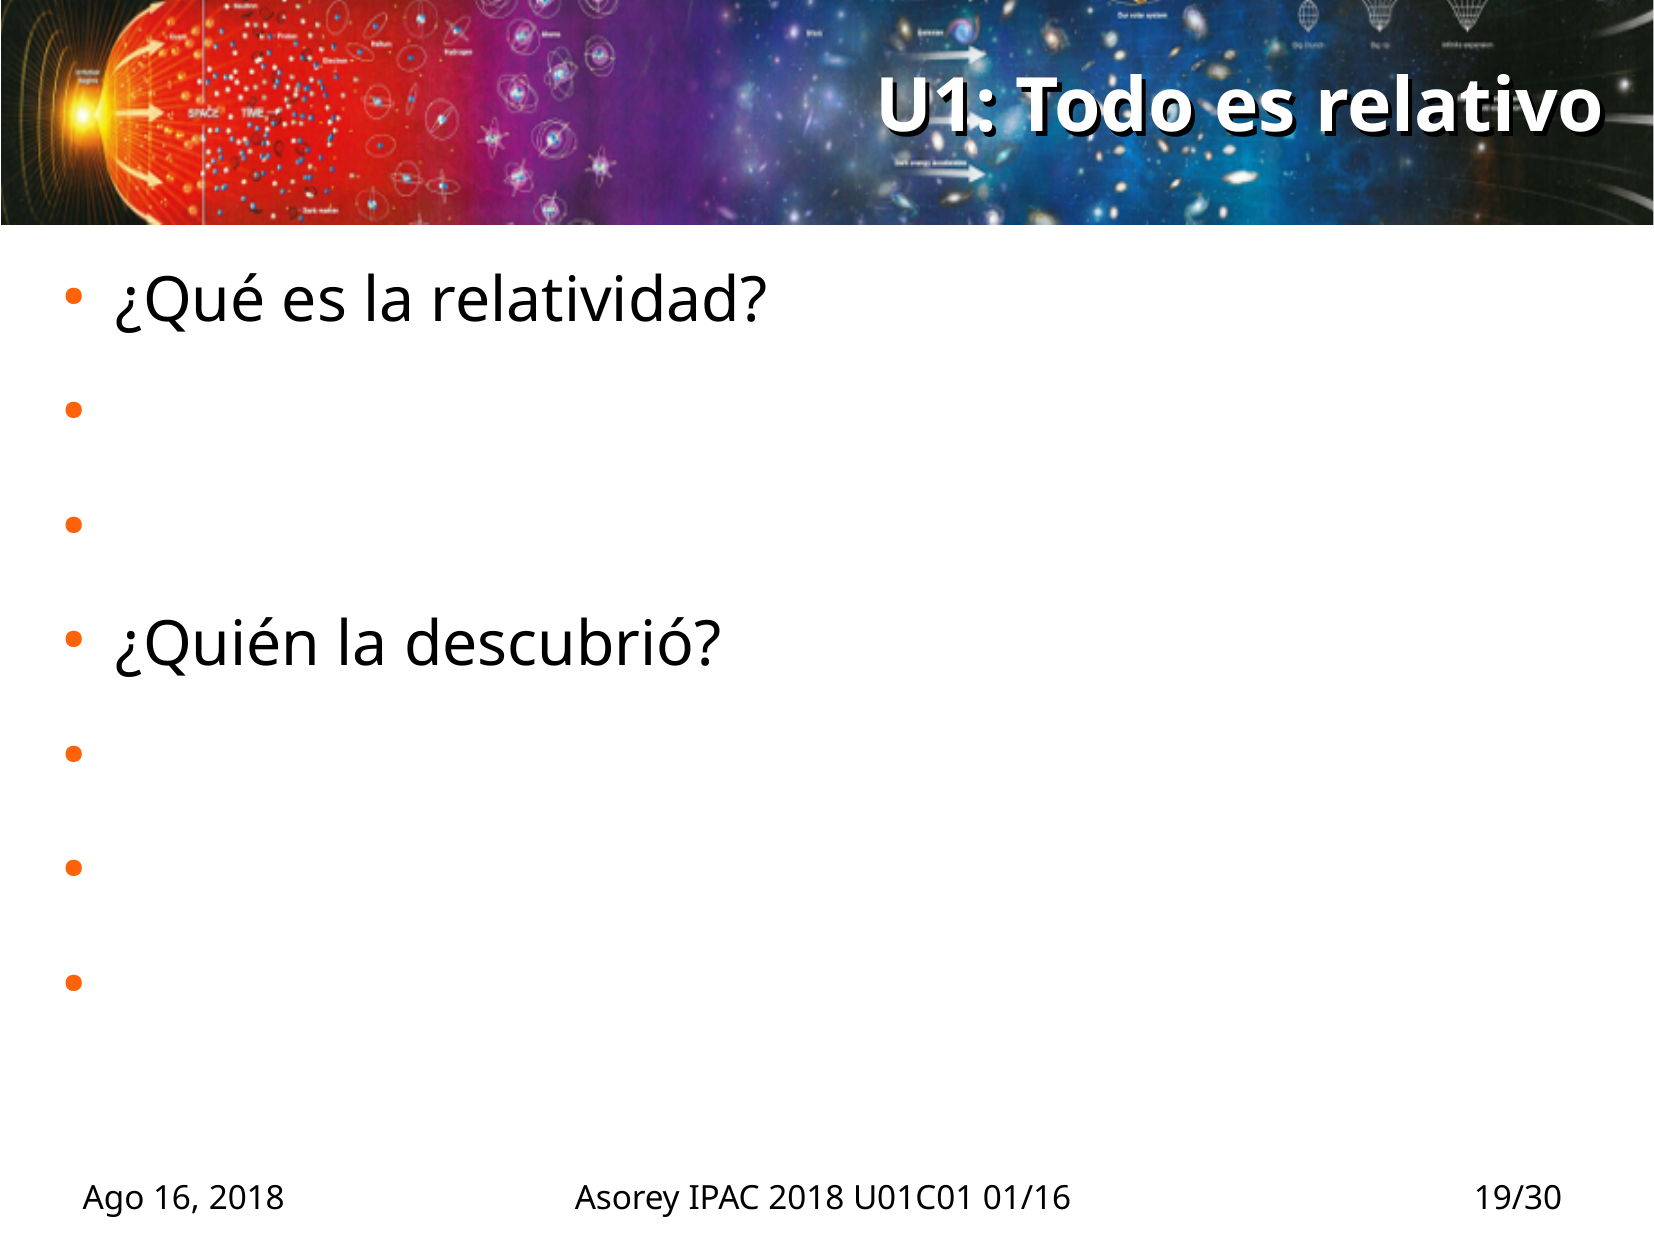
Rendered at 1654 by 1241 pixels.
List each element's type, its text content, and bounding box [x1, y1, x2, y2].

picture [1, 0, 1654, 225]
title U1: Todo es relativo [45, 15, 1606, 191]
list ¿Qué es la relatividad? ¿Quién la descubrió? [45, 255, 1606, 1156]
